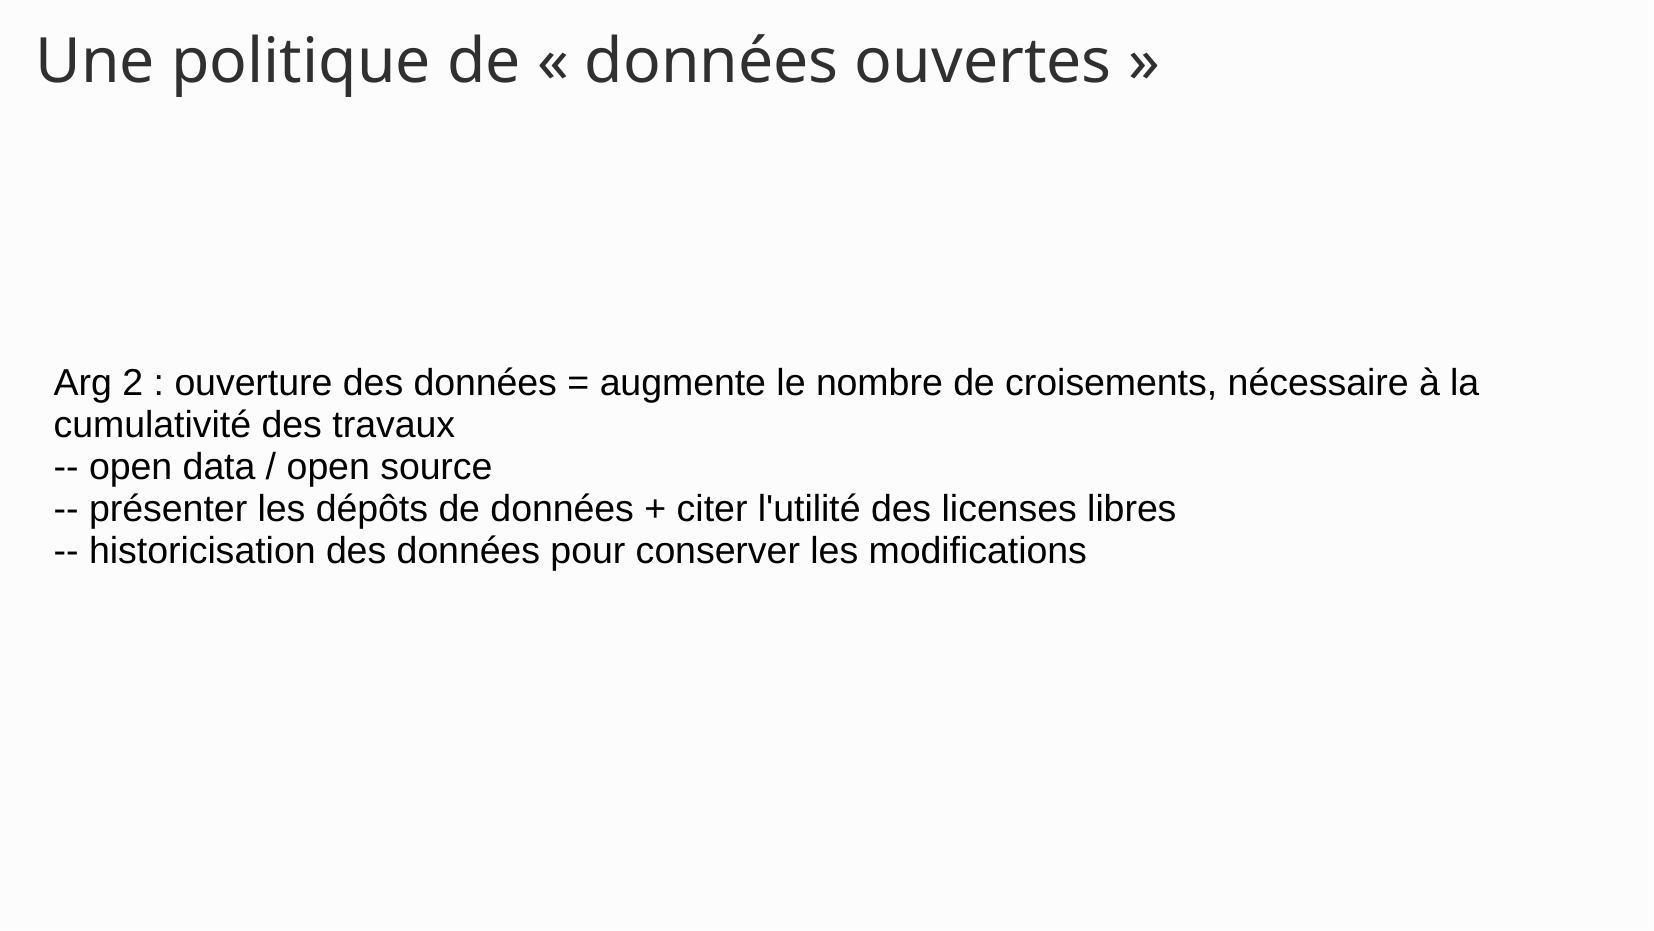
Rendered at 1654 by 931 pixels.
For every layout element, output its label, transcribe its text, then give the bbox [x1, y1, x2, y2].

text_box Arg 2 : ouverture des données = augmente le nombre de croisements, nécessaire à la cumulativité des travaux -- open data / open source -- présenter les dépôts de données + citer l'utilité des licenses libres -- historicisation des données pour conserver les modifications [38, 353, 1622, 621]
title Une politique de « données ouvertes » [35, 10, 1619, 107]
